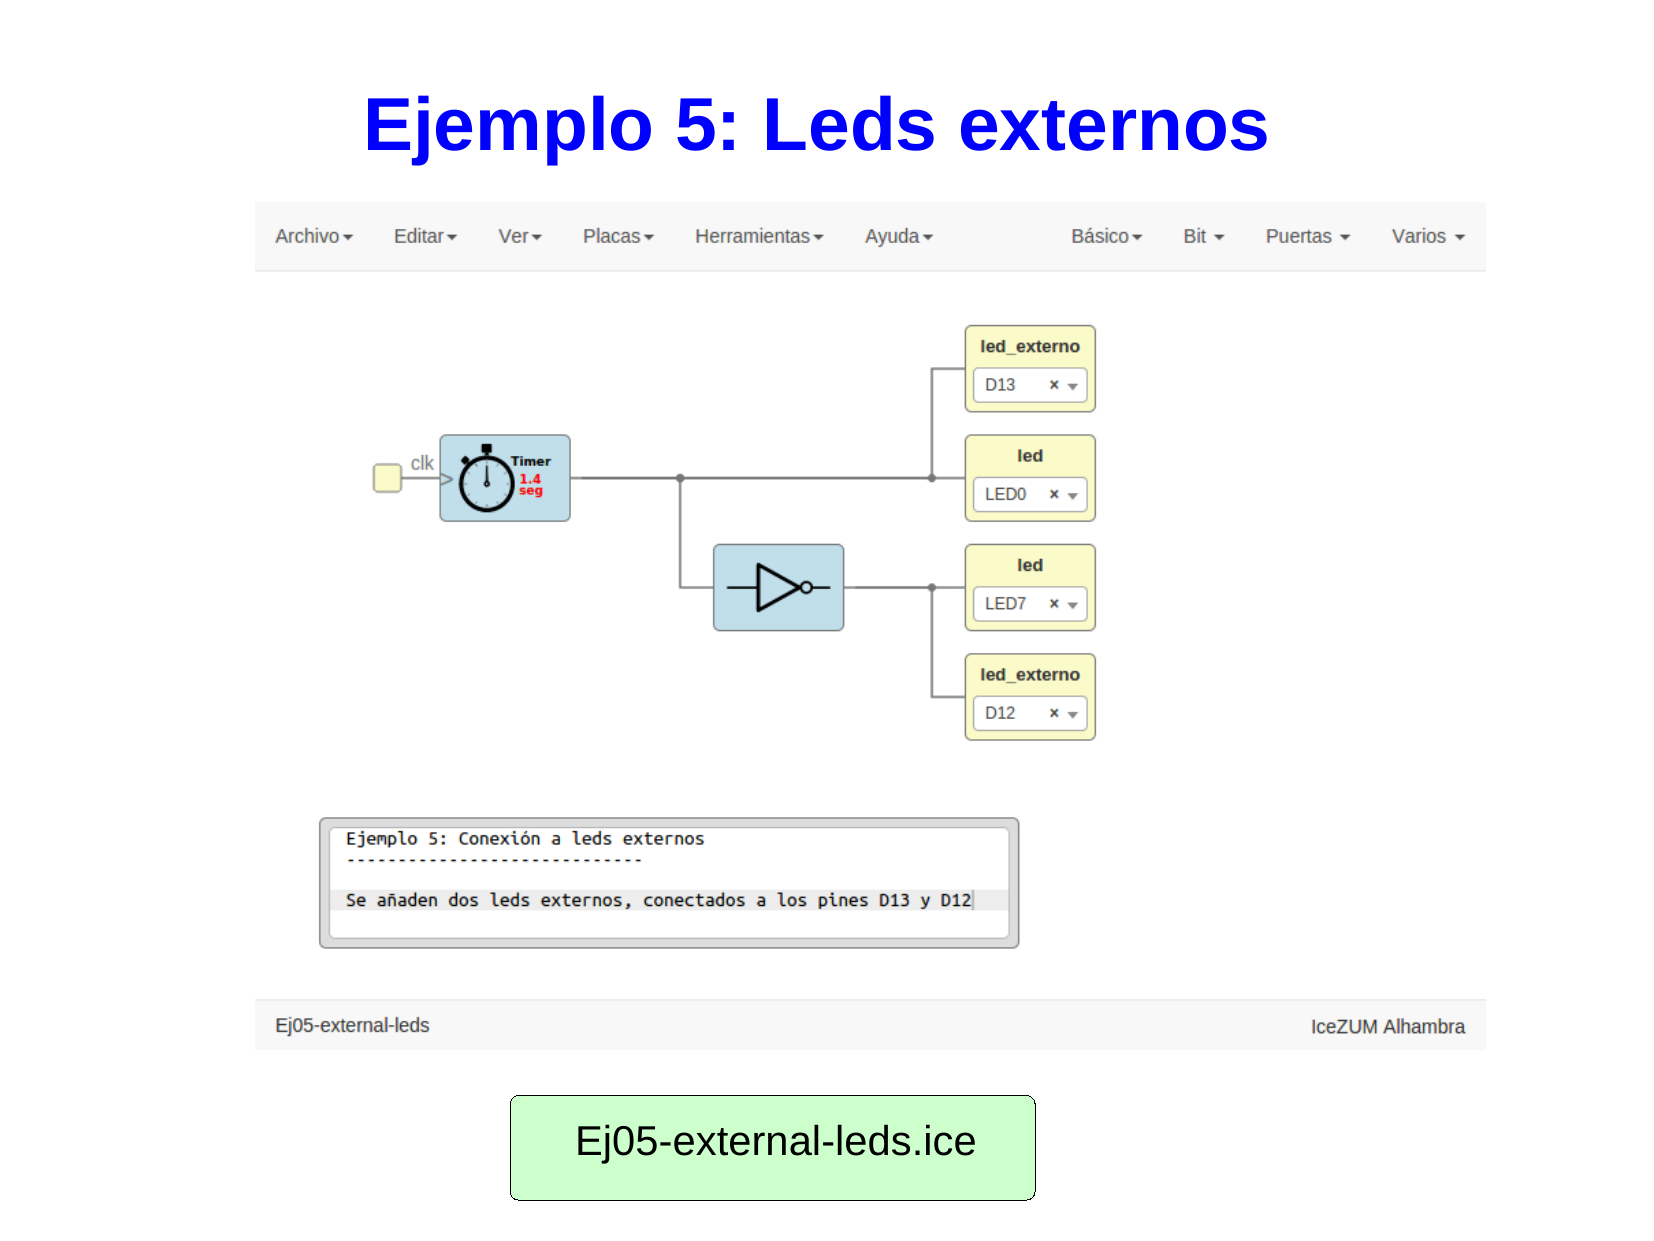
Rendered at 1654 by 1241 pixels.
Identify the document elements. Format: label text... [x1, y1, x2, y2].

picture [255, 202, 1486, 1051]
text_box Ej05-external-leds.ice [525, 1110, 1021, 1218]
text_box Ejemplo 5: Leds externos [90, 75, 1546, 174]
text_box [510, 1095, 1036, 1201]
